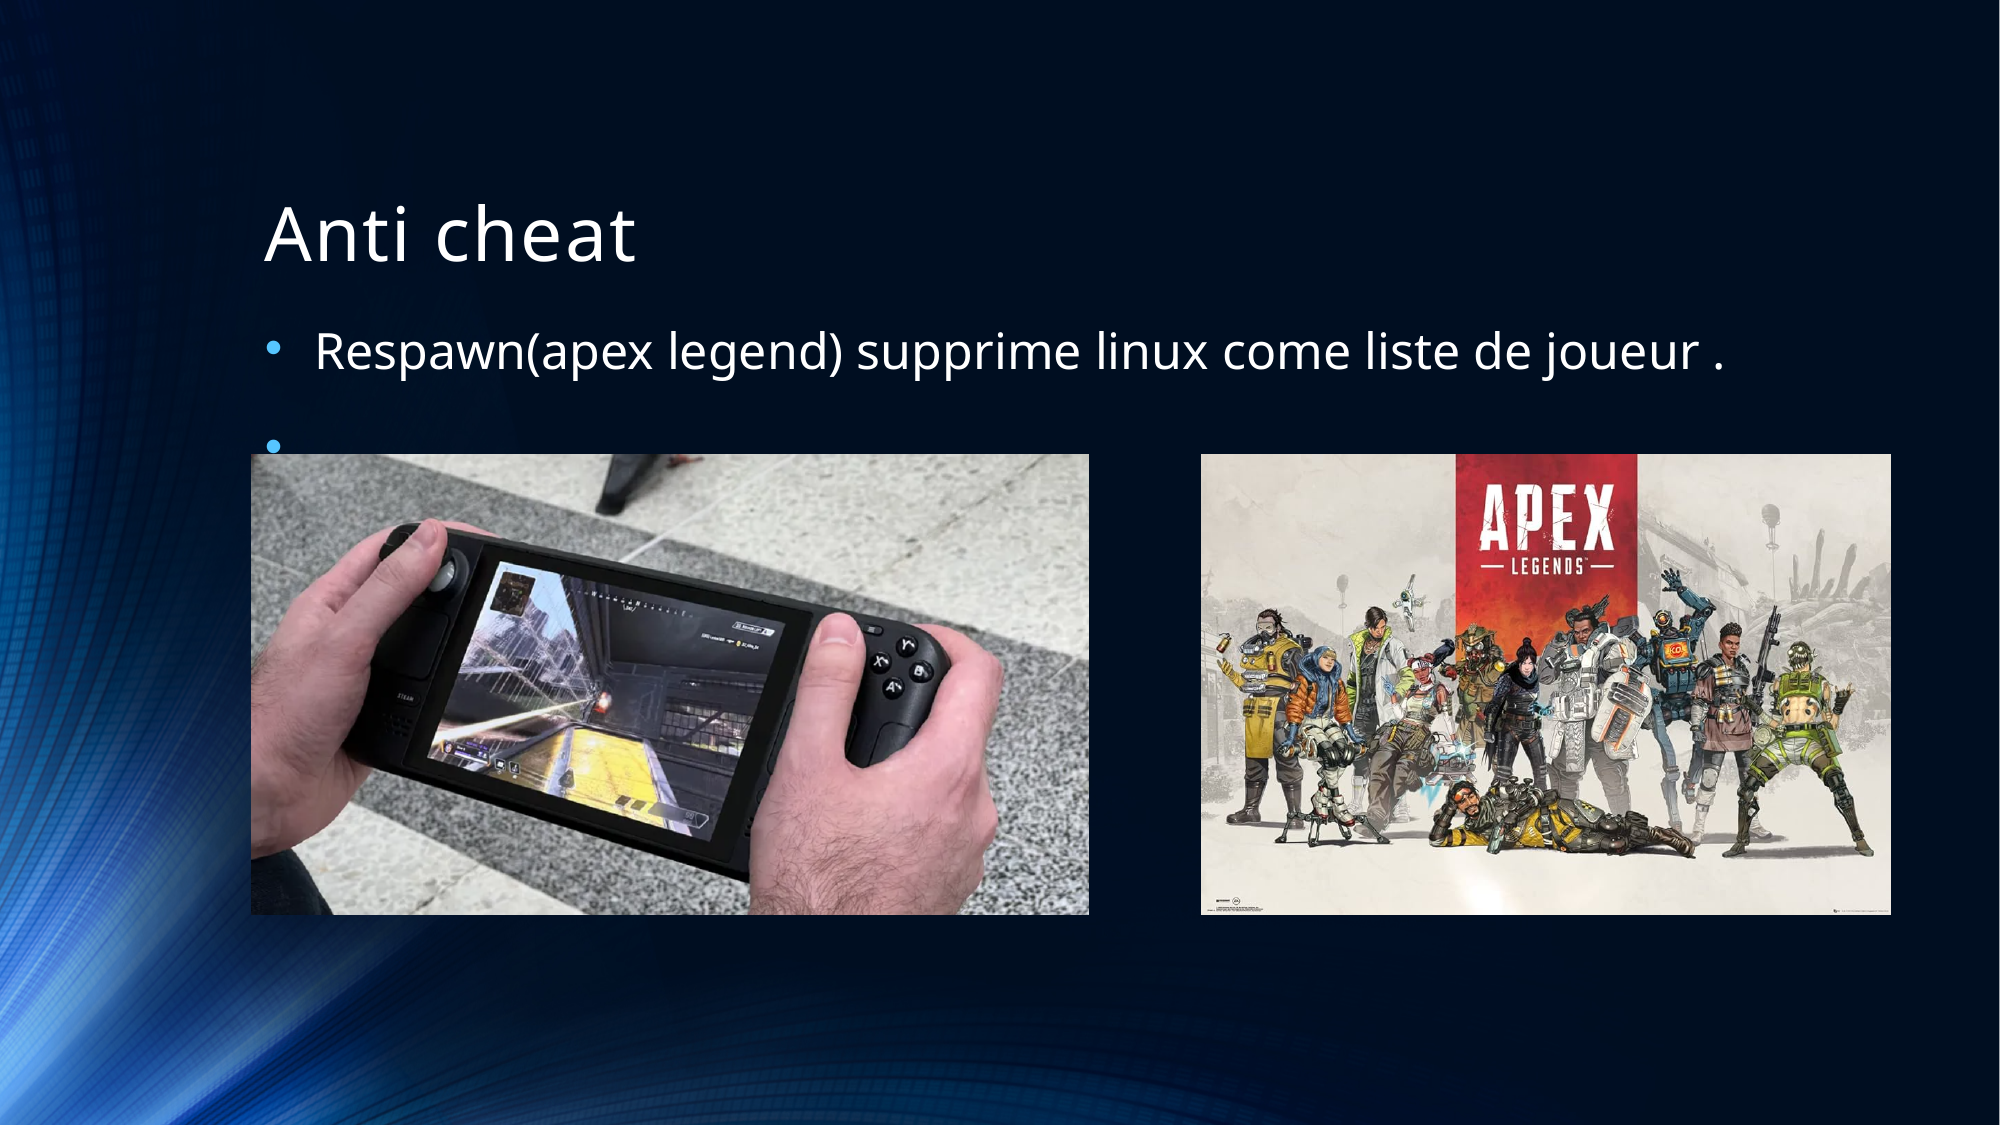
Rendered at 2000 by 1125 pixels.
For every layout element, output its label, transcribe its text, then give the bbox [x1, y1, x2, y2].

picture [1201, 455, 1891, 915]
picture [251, 455, 1089, 915]
title Anti cheat [249, 172, 1750, 288]
list Respawn(apex legend) supprime linux come liste de joueur . [249, 312, 1749, 988]
